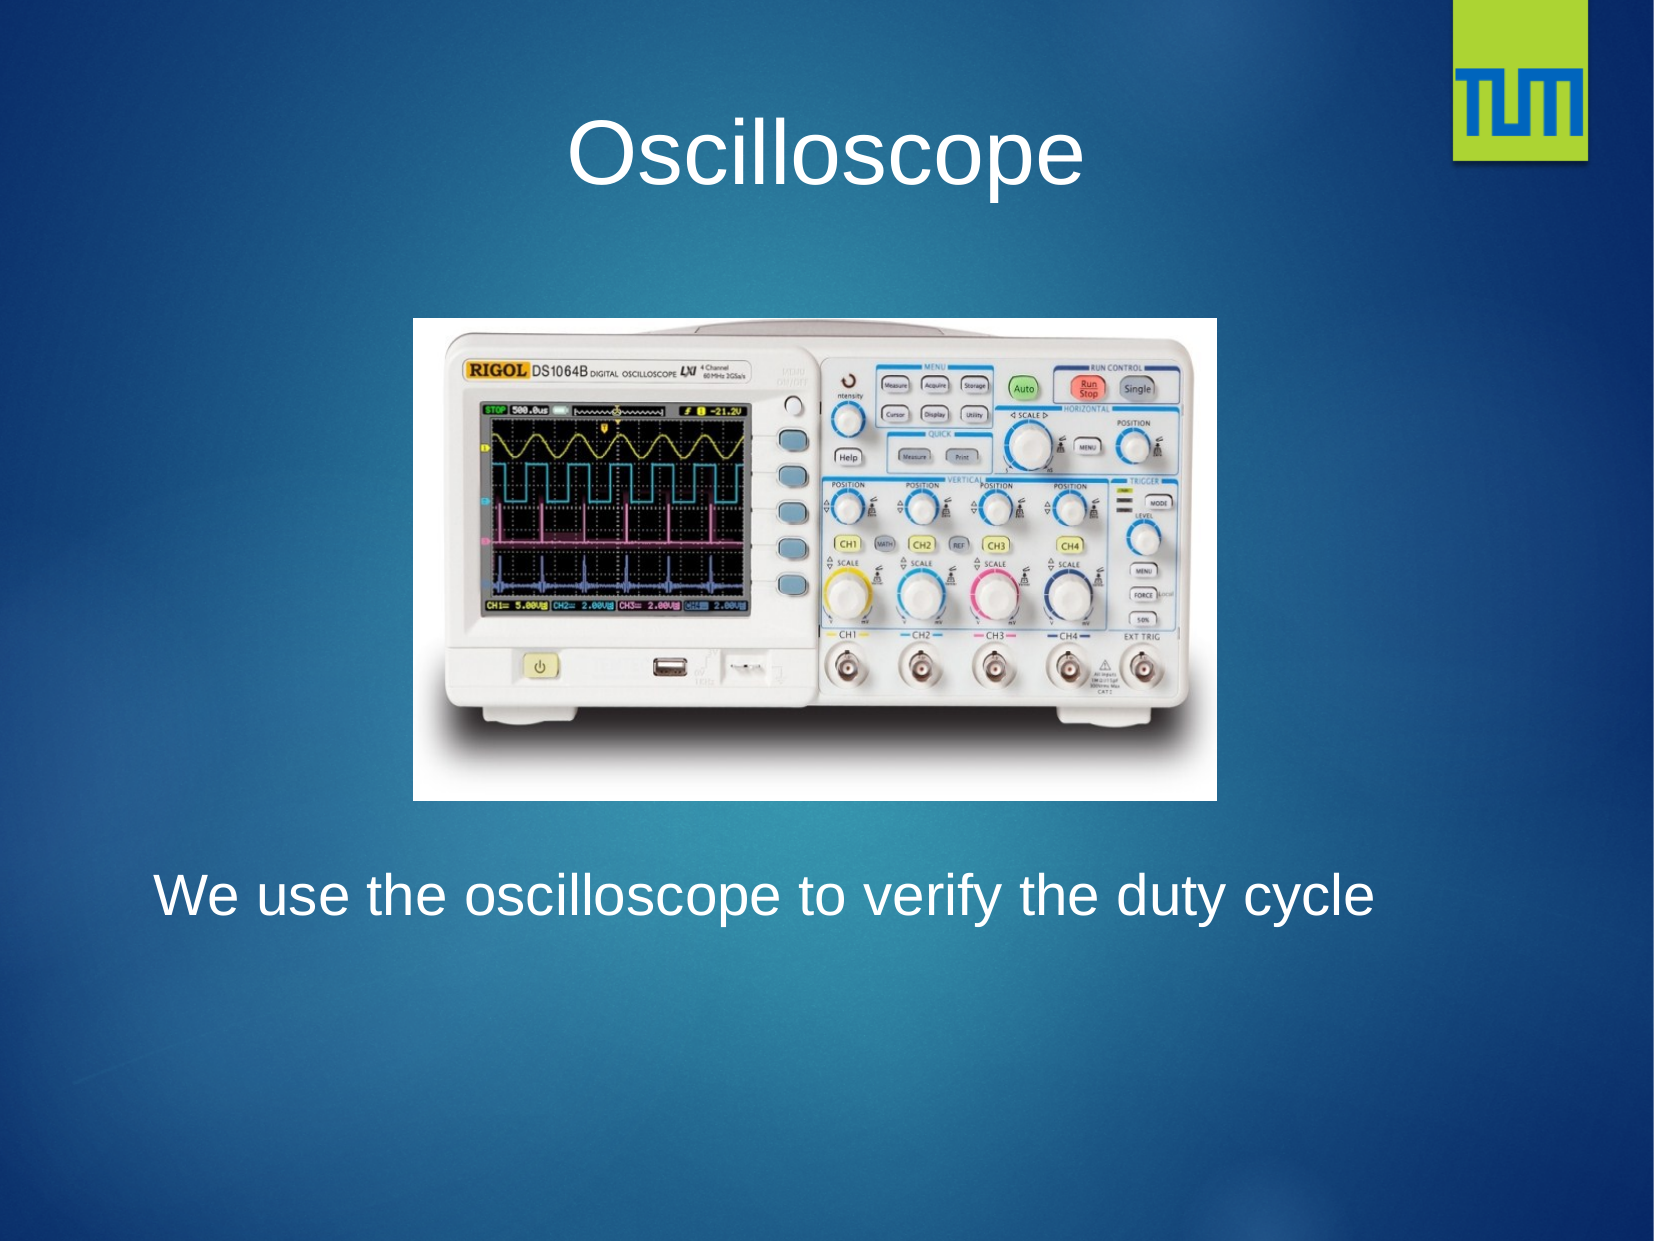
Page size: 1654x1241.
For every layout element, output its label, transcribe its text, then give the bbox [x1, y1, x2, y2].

title Oscilloscope [82, 49, 1571, 257]
picture [0, 0, 1654, 1241]
list We use the oscilloscope to verify the duty cycle [82, 862, 1571, 1240]
